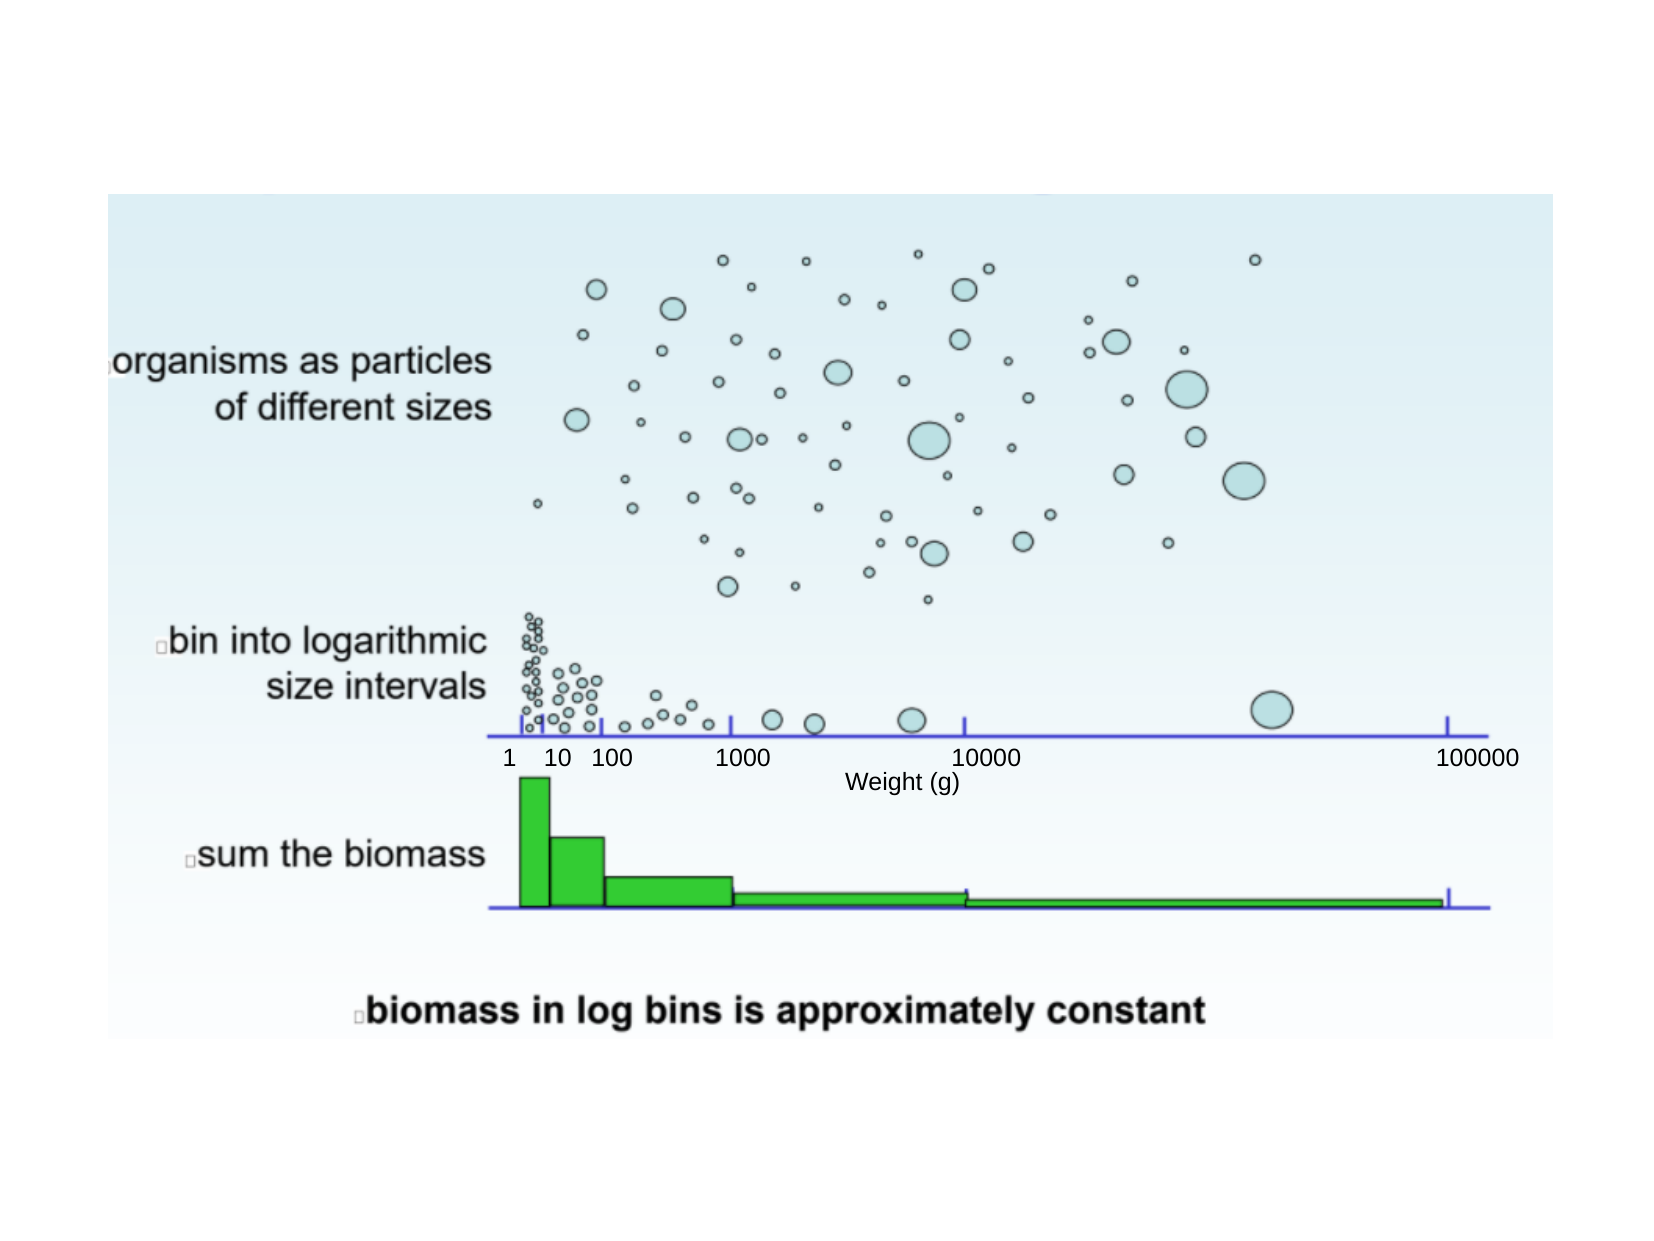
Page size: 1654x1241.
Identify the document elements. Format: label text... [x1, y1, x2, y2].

text_box 10000 [936, 736, 1037, 780]
text_box Weight (g) [830, 760, 976, 804]
text_box 1 [487, 736, 529, 780]
text_box 100 [576, 736, 649, 780]
text_box 1000 [700, 736, 787, 780]
text_box 100000 [1420, 736, 1535, 780]
picture [108, 194, 1553, 1039]
text_box 10 [529, 736, 576, 780]
